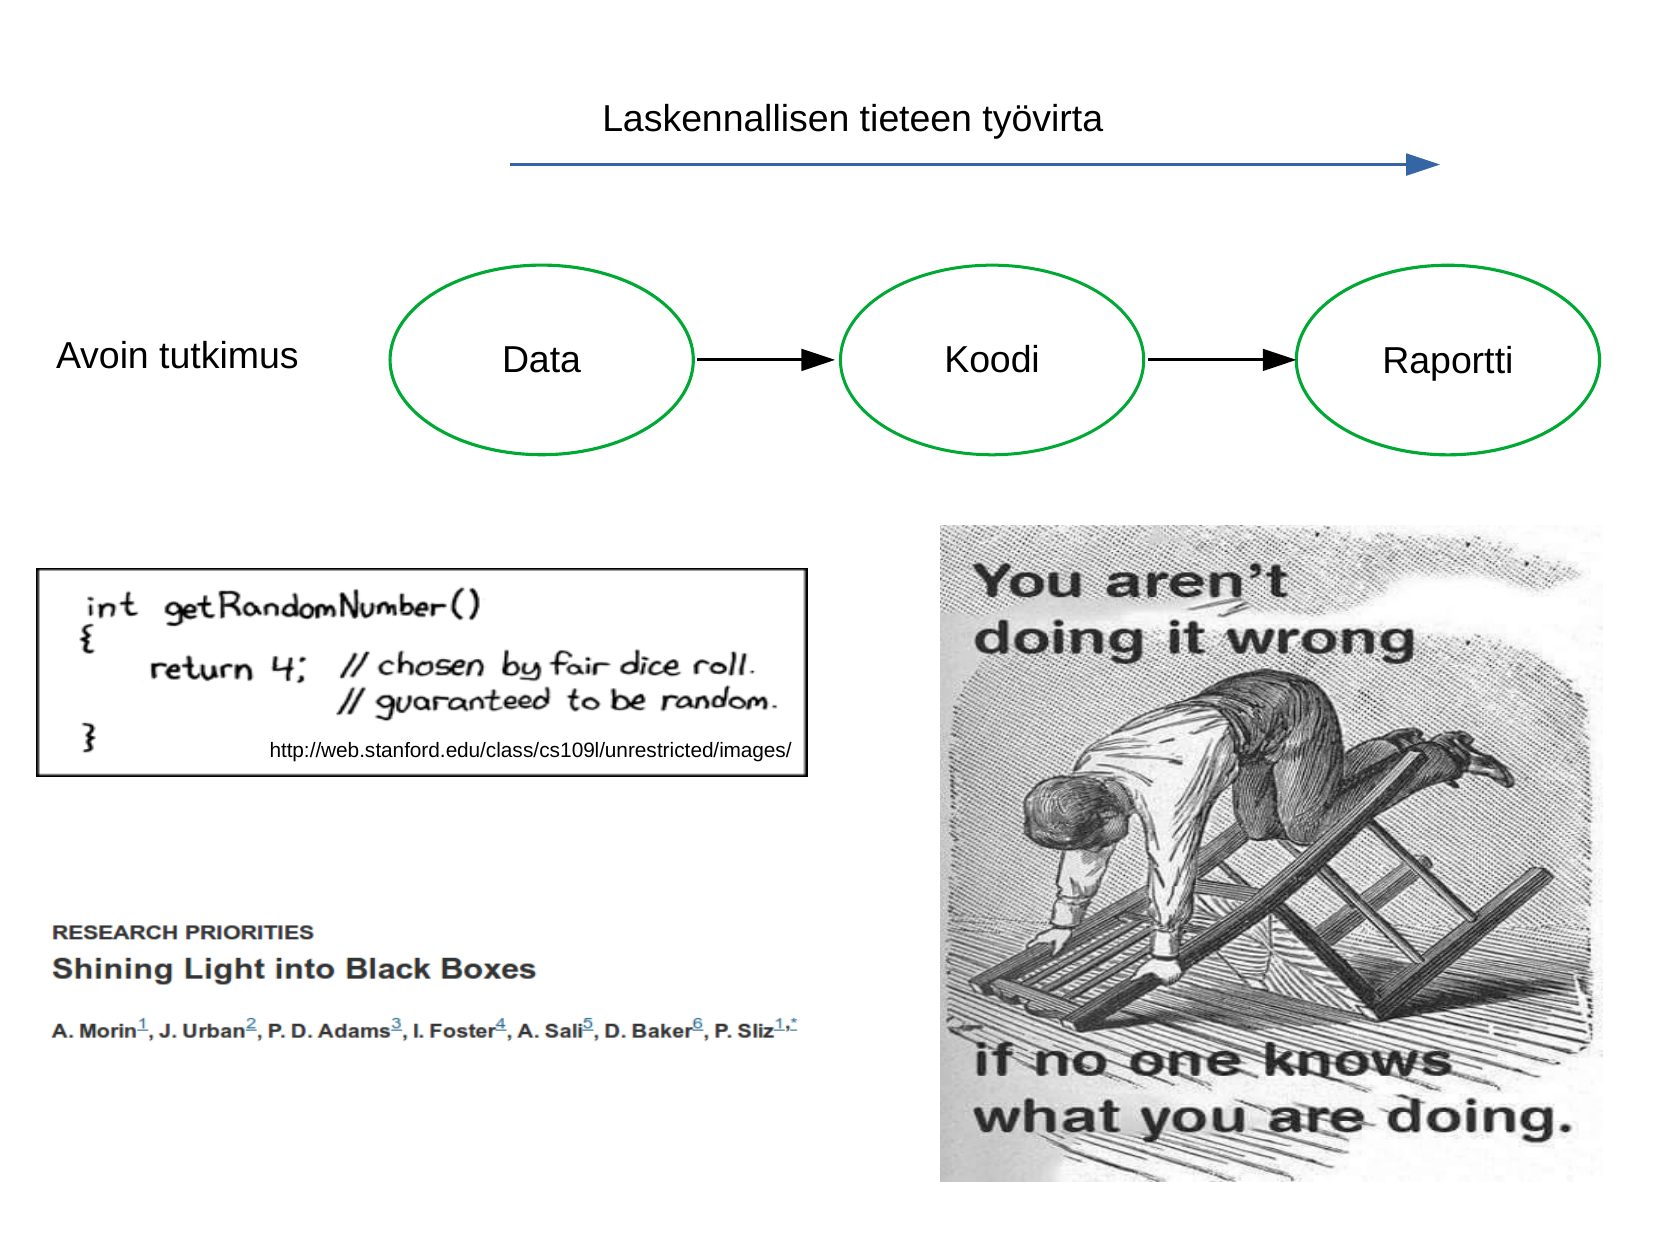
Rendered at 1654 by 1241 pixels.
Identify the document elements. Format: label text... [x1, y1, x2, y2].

text_box Data [390, 265, 694, 455]
text_box Koodi [840, 265, 1144, 455]
text_box Avoin tutkimus [41, 327, 352, 427]
text_box http://web.stanford.edu/class/cs109l/unrestricted/images/ [256, 730, 808, 769]
picture [27, 903, 815, 1043]
picture [940, 525, 1603, 1182]
text_box Raportti [1296, 265, 1600, 455]
text_box Laskennallisen tieteen työvirta [587, 90, 1119, 147]
picture [36, 568, 808, 777]
